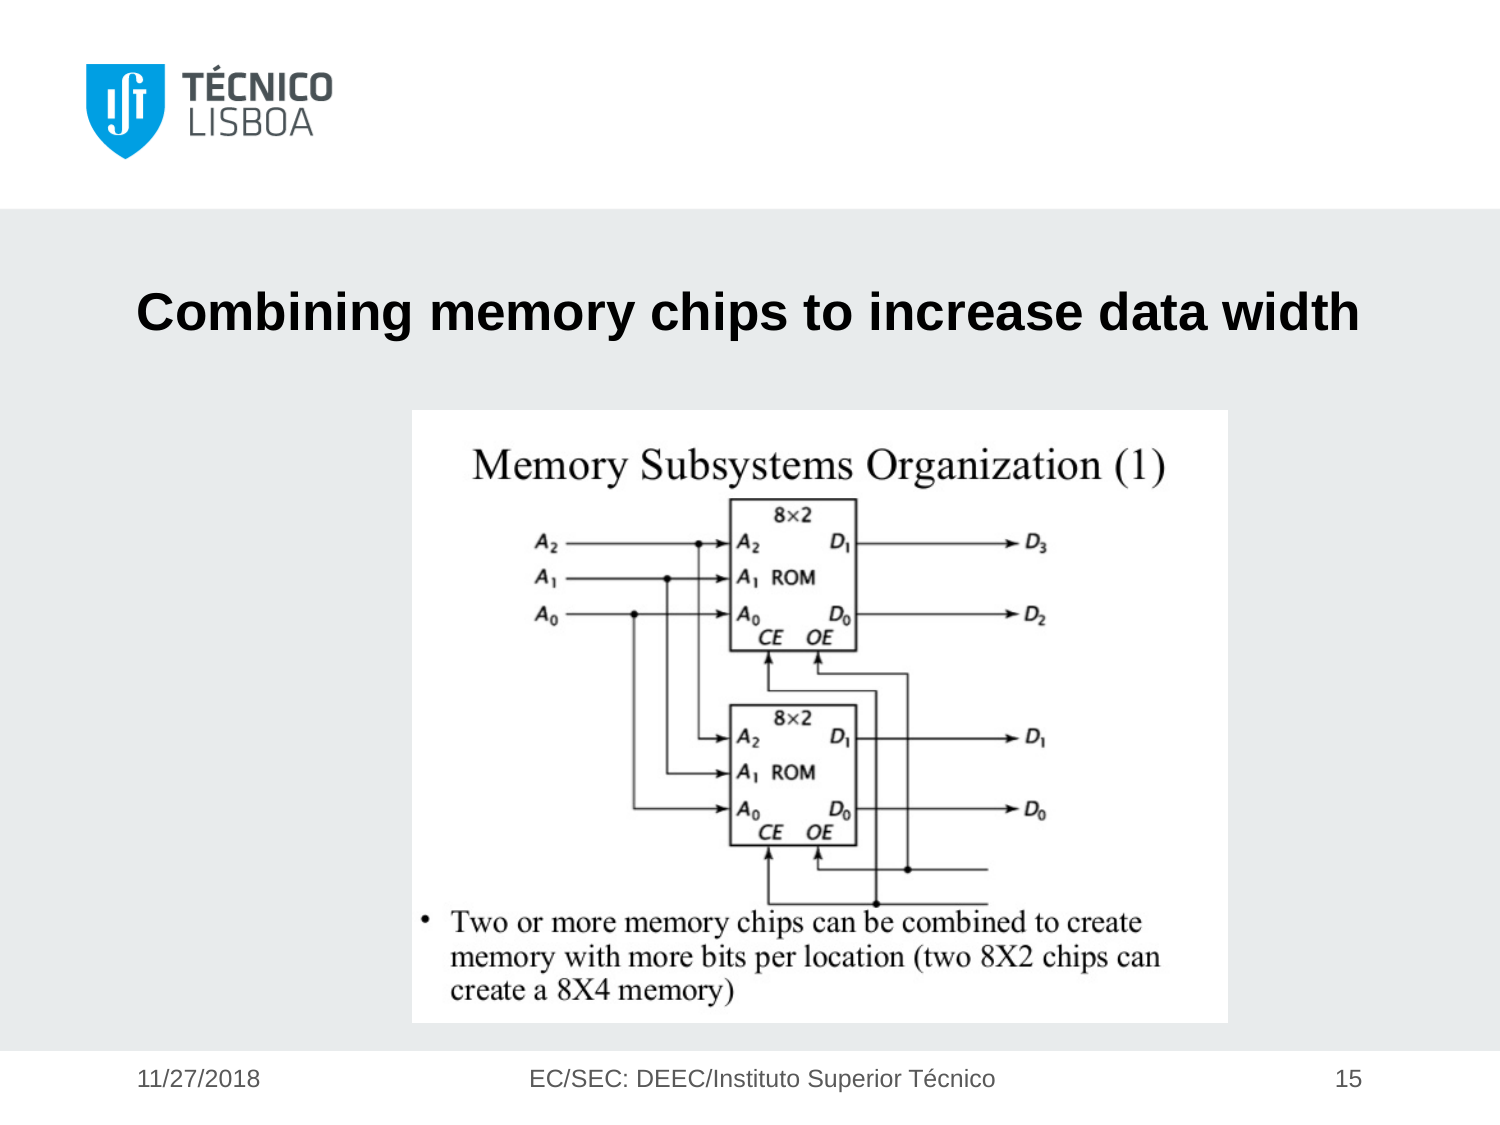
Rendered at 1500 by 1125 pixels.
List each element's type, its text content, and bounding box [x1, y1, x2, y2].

slide_number <number> [1077, 1052, 1378, 1103]
slide_number 11/27/2018 [121, 1052, 425, 1103]
footer EC/SEC: DEEC/Instituto Superior Técnico [512, 1052, 1021, 1103]
picture [0, 0, 1500, 1125]
title Combining memory chips to increase data width [121, 237, 1378, 381]
